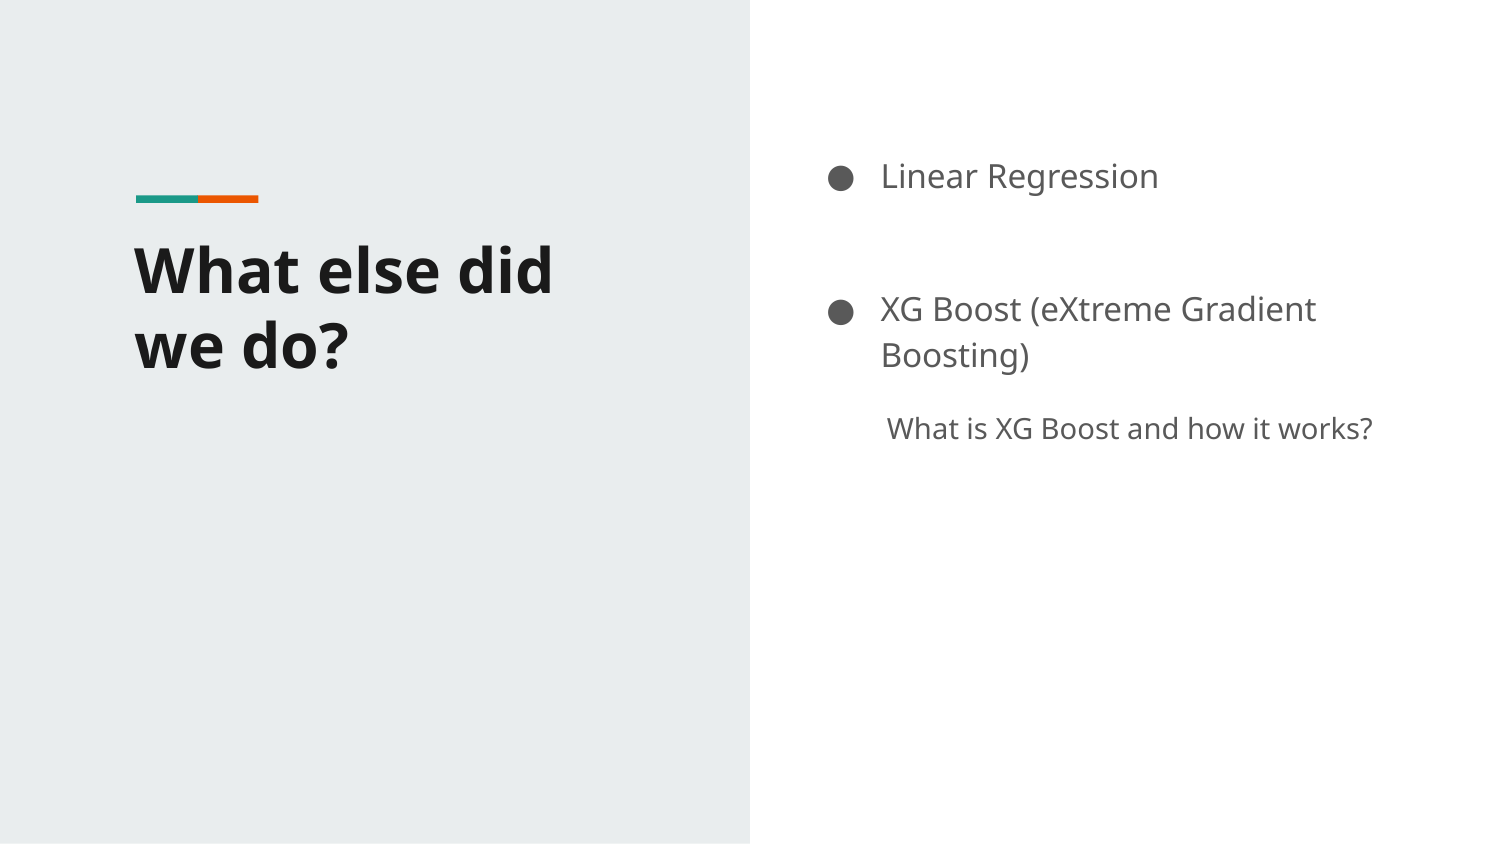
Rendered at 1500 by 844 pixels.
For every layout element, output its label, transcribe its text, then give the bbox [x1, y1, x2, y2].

subtitle Linear Regression XG Boost (eXtreme Gradient Boosting) [790, 134, 1468, 259]
list [990, 341, 1260, 395]
title What else did we do? [119, 216, 662, 494]
text_box What is XG Boost and how it works? [871, 395, 1424, 513]
